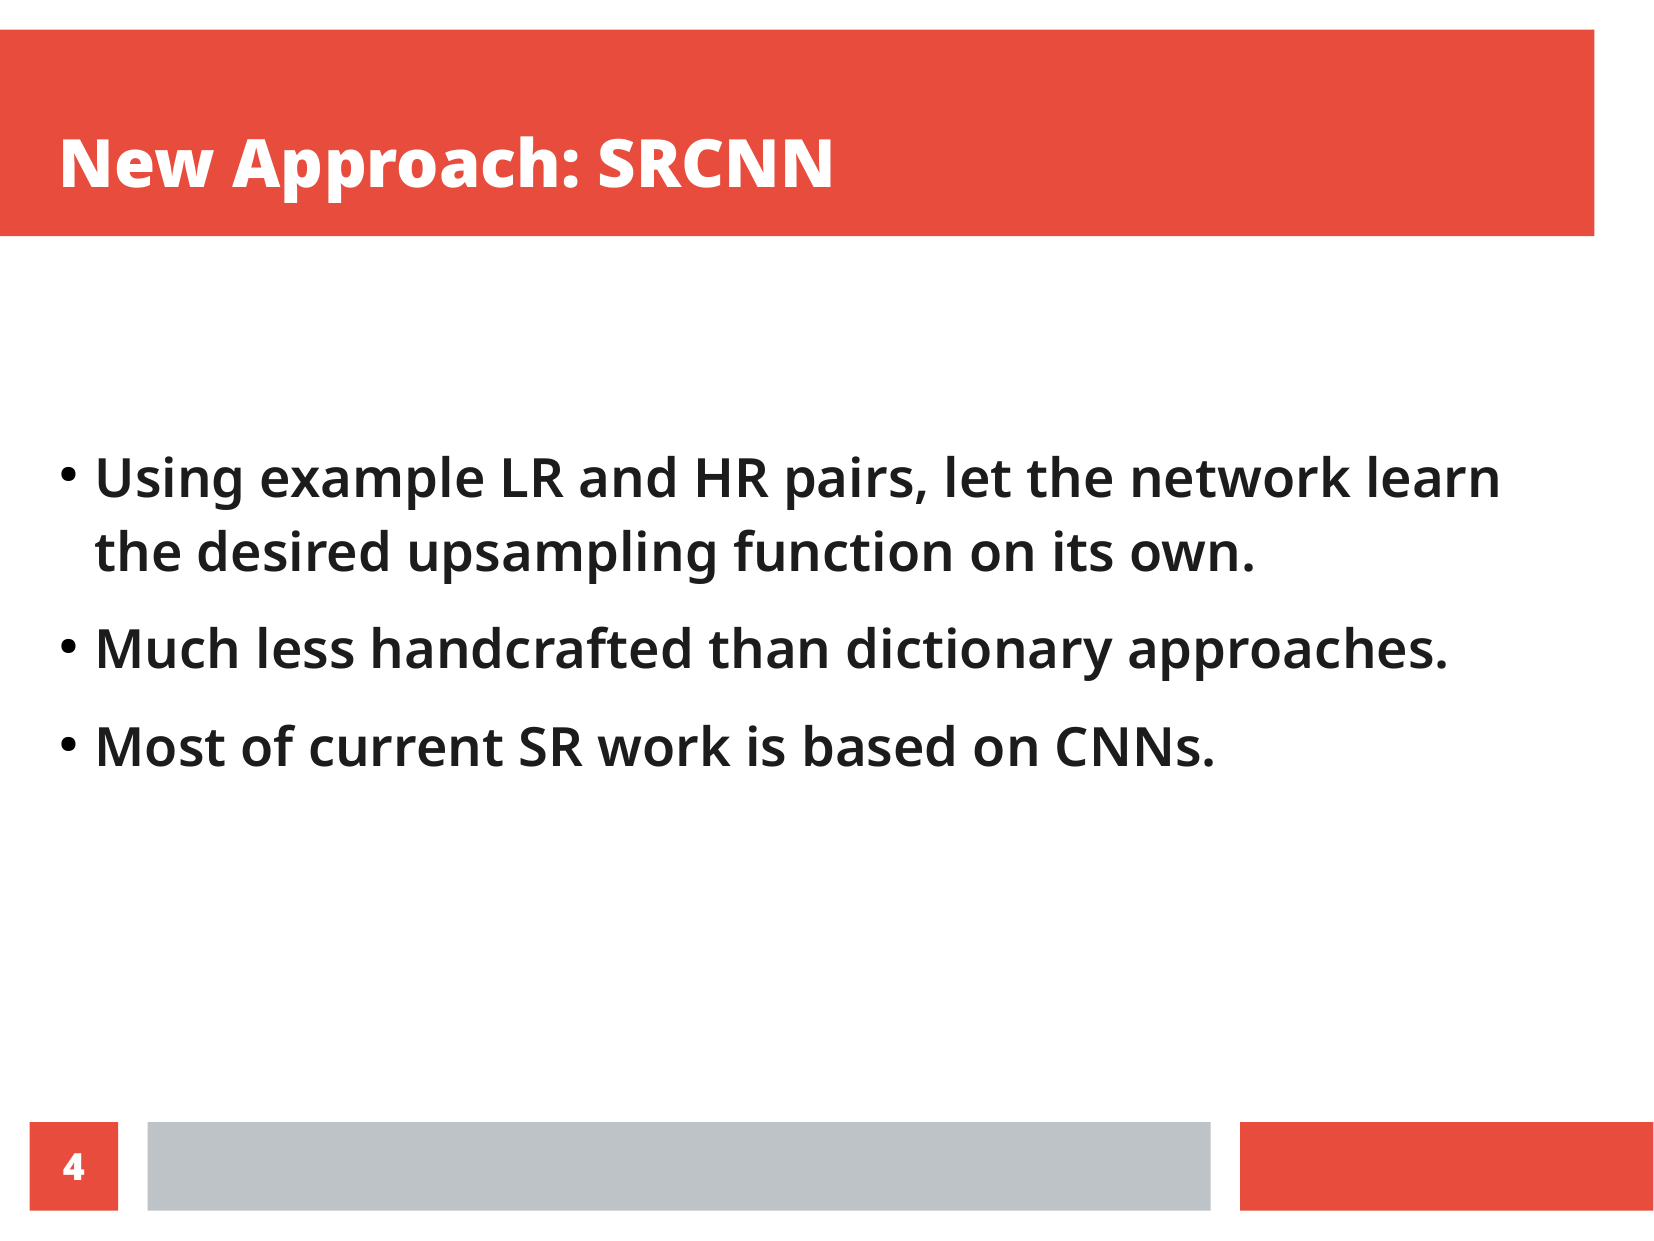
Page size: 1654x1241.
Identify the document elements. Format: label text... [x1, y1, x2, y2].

list Using example LR and HR pairs, let the network learn the desired upsampling function on its own. Much less handcrafted than dictionary approaches. Most of current SR work is based on CNNs. [59, 324, 1565, 1093]
title New Approach: SRCNN [59, 59, 1595, 207]
